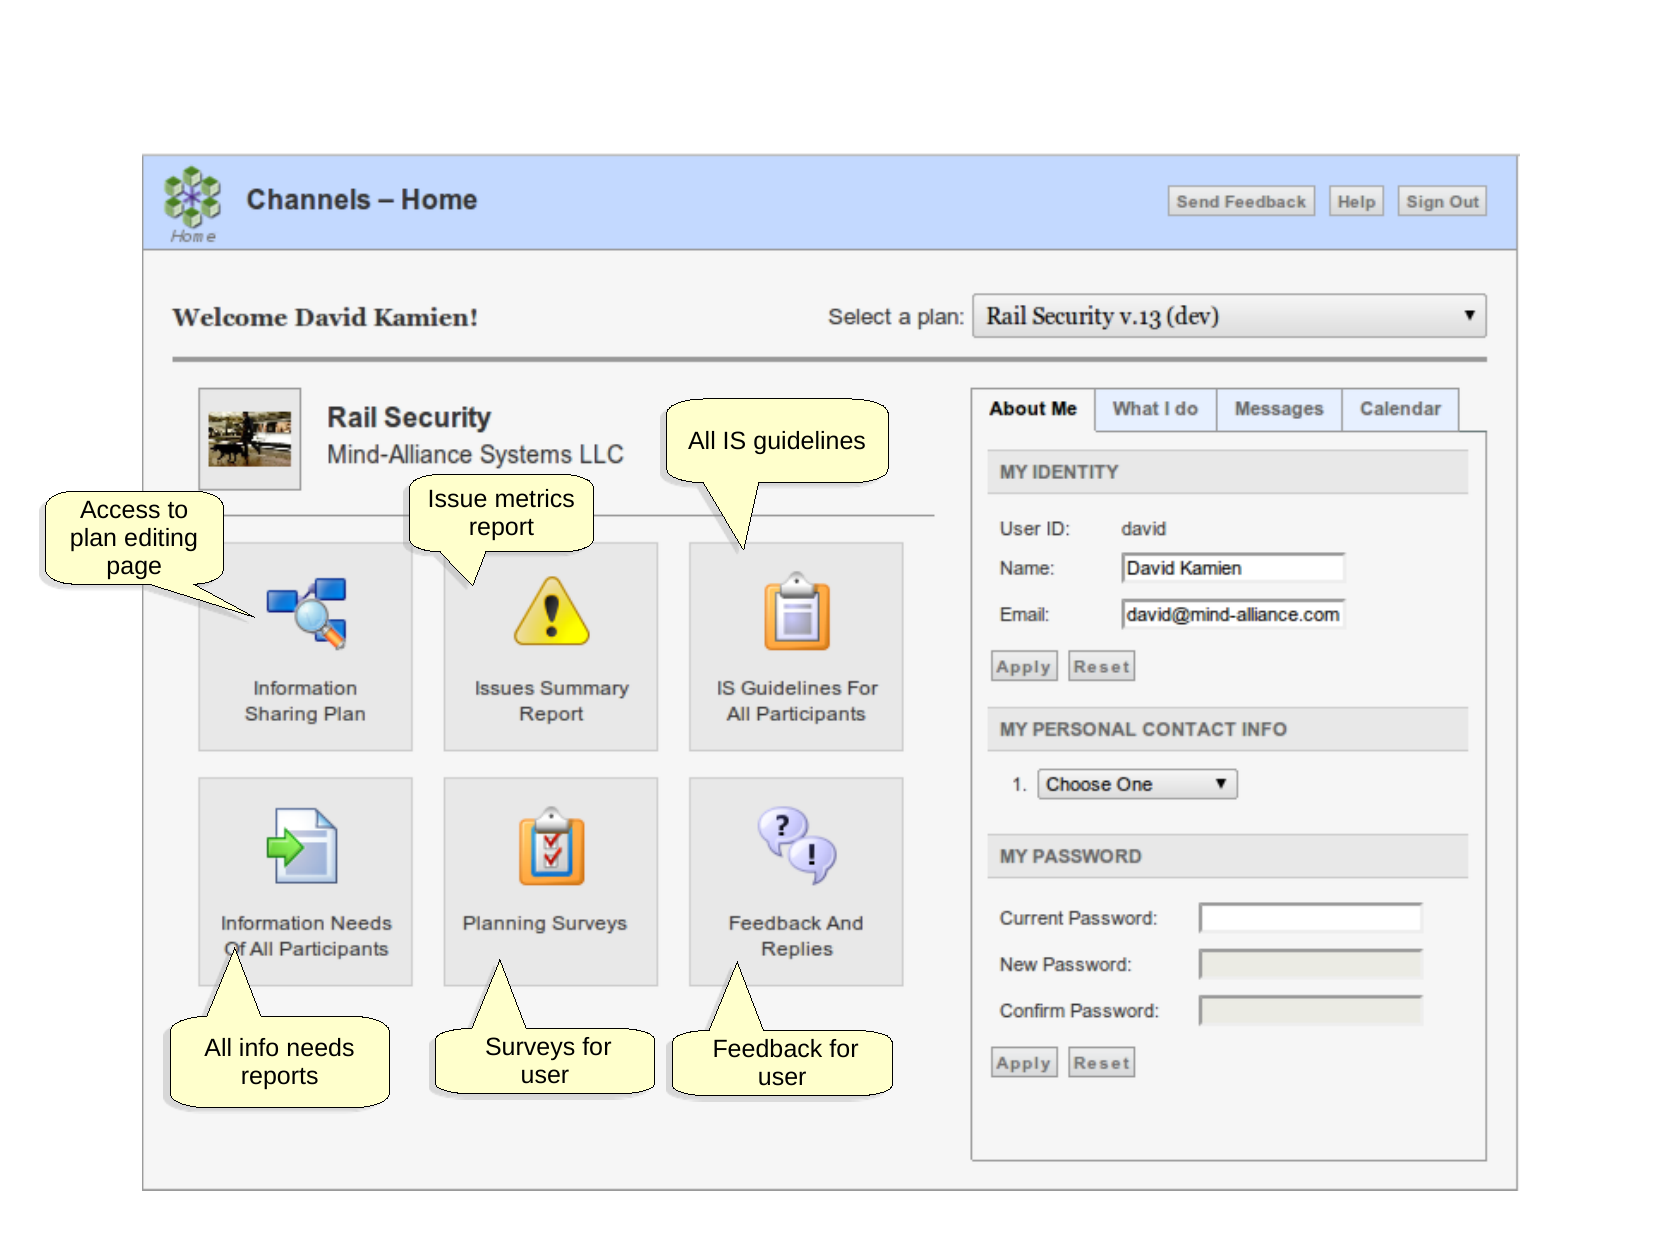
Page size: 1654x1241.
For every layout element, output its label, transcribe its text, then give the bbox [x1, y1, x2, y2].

text_box All IS guidelines [666, 398, 889, 550]
text_box All info needs reports [170, 947, 390, 1108]
picture [142, 153, 1520, 1191]
text_box Feedback for user [672, 961, 893, 1096]
text_box Issue metrics report [409, 474, 594, 586]
text_box Surveys for user [435, 959, 655, 1094]
text_box Access to plan editing page [45, 491, 255, 618]
